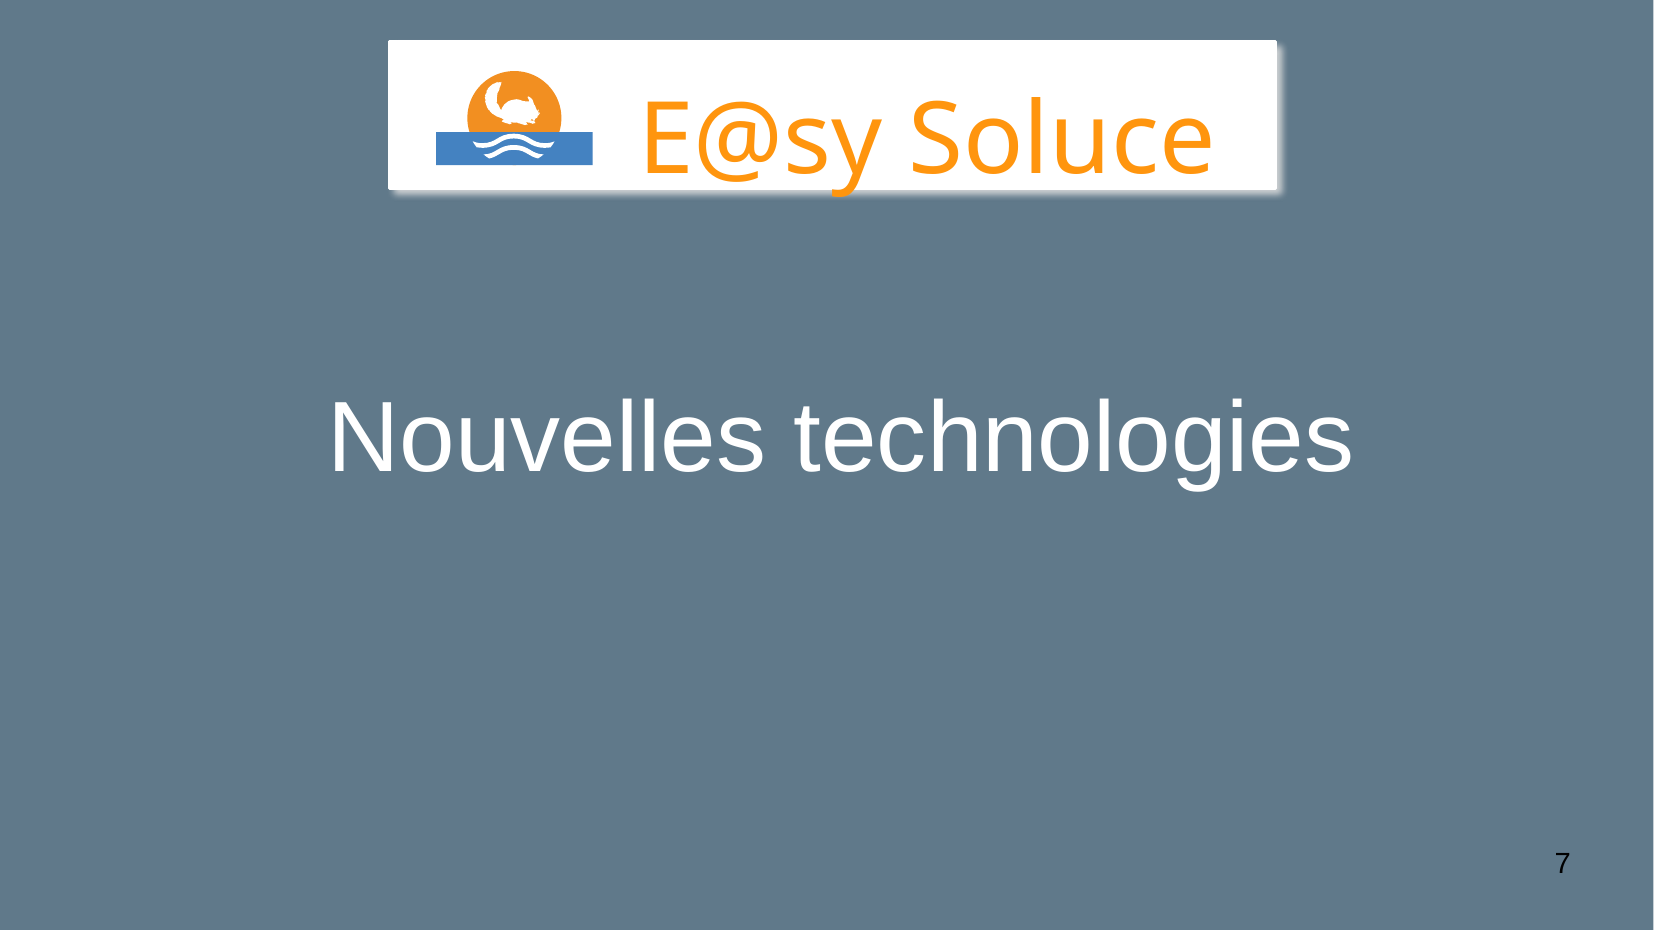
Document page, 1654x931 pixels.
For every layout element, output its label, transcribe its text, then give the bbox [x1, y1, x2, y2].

text_box Nouvelles technologies [312, 373, 1382, 526]
